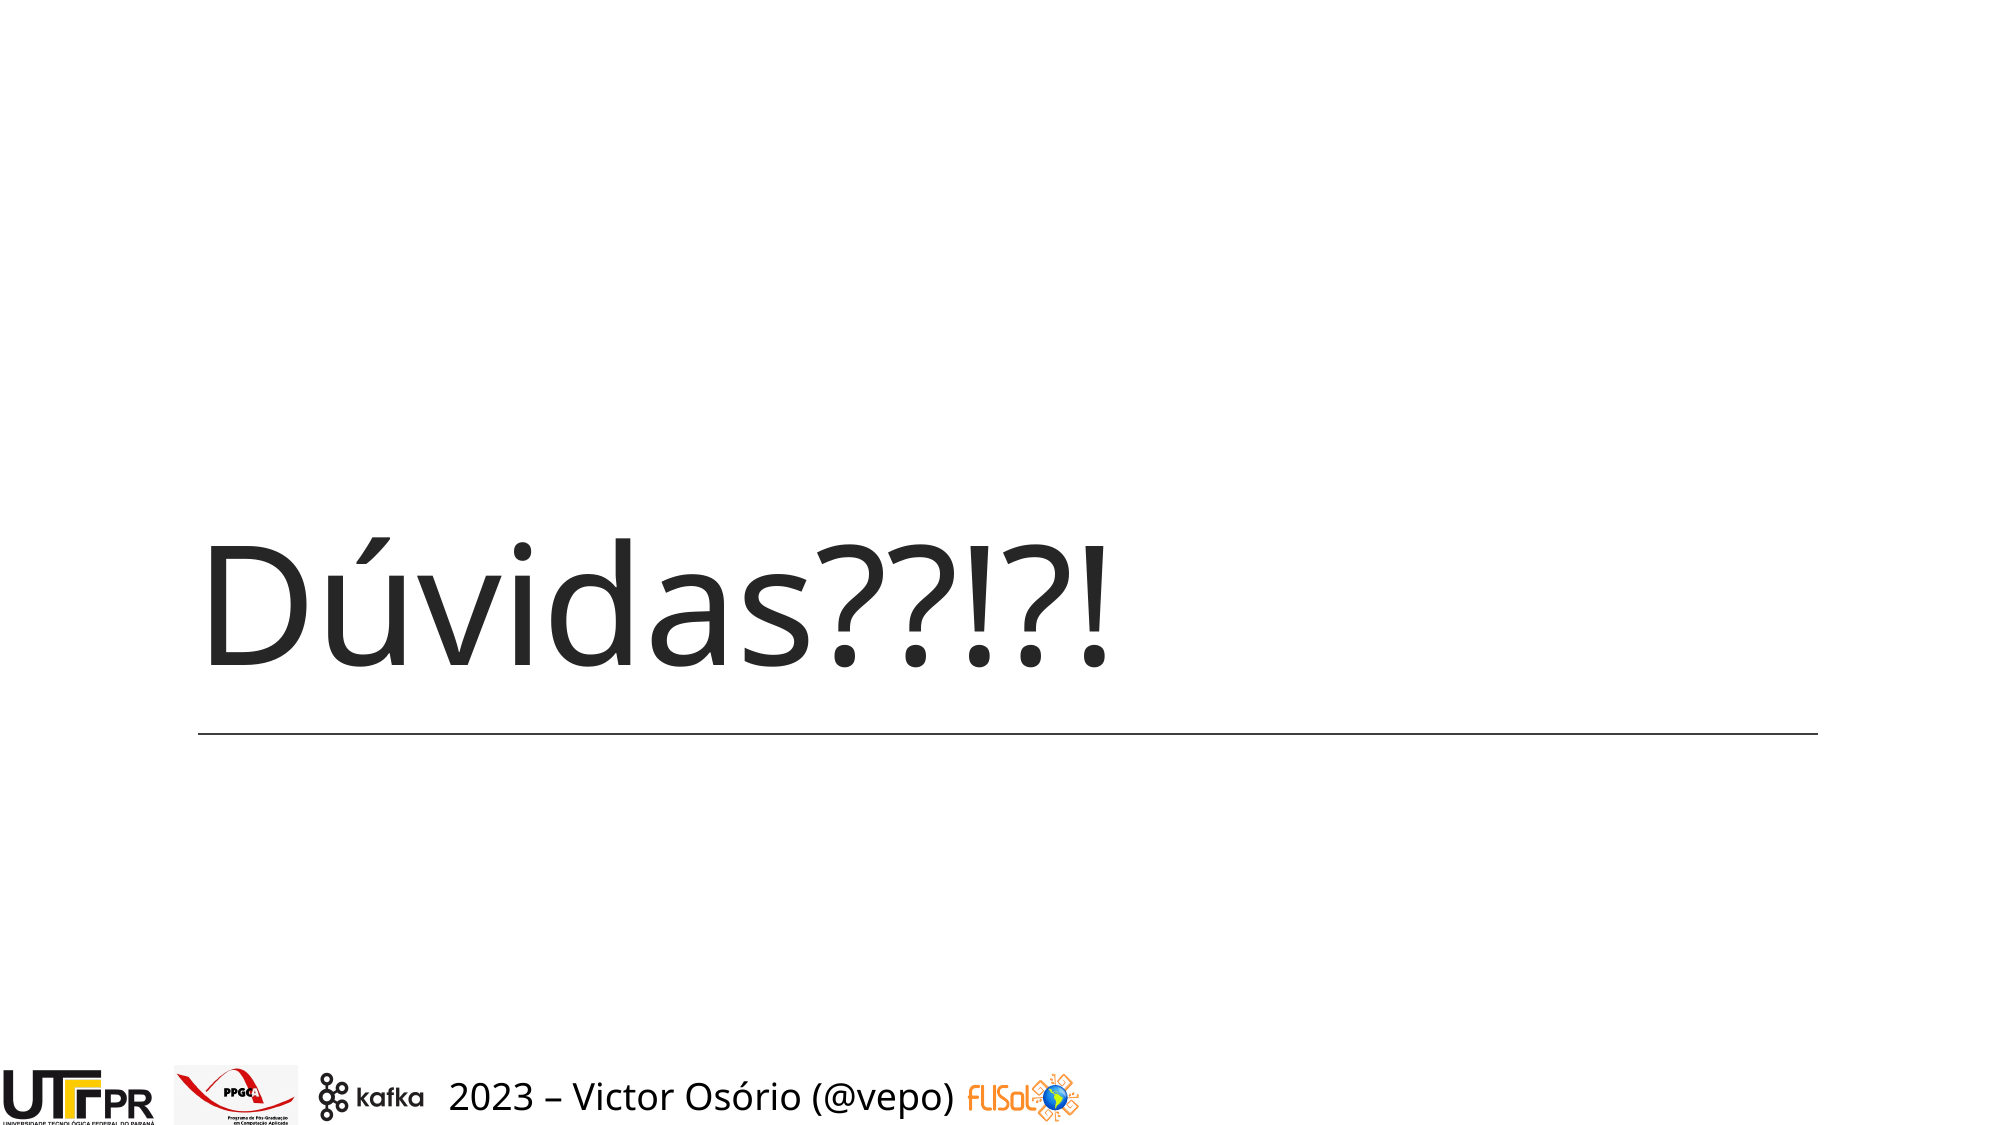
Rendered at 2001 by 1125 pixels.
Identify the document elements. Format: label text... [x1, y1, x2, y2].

picture [2, 1067, 156, 1125]
picture [315, 1066, 427, 1125]
picture [957, 1067, 1091, 1125]
picture [174, 1065, 298, 1125]
title Dúvidas??!?! [180, 124, 1830, 710]
